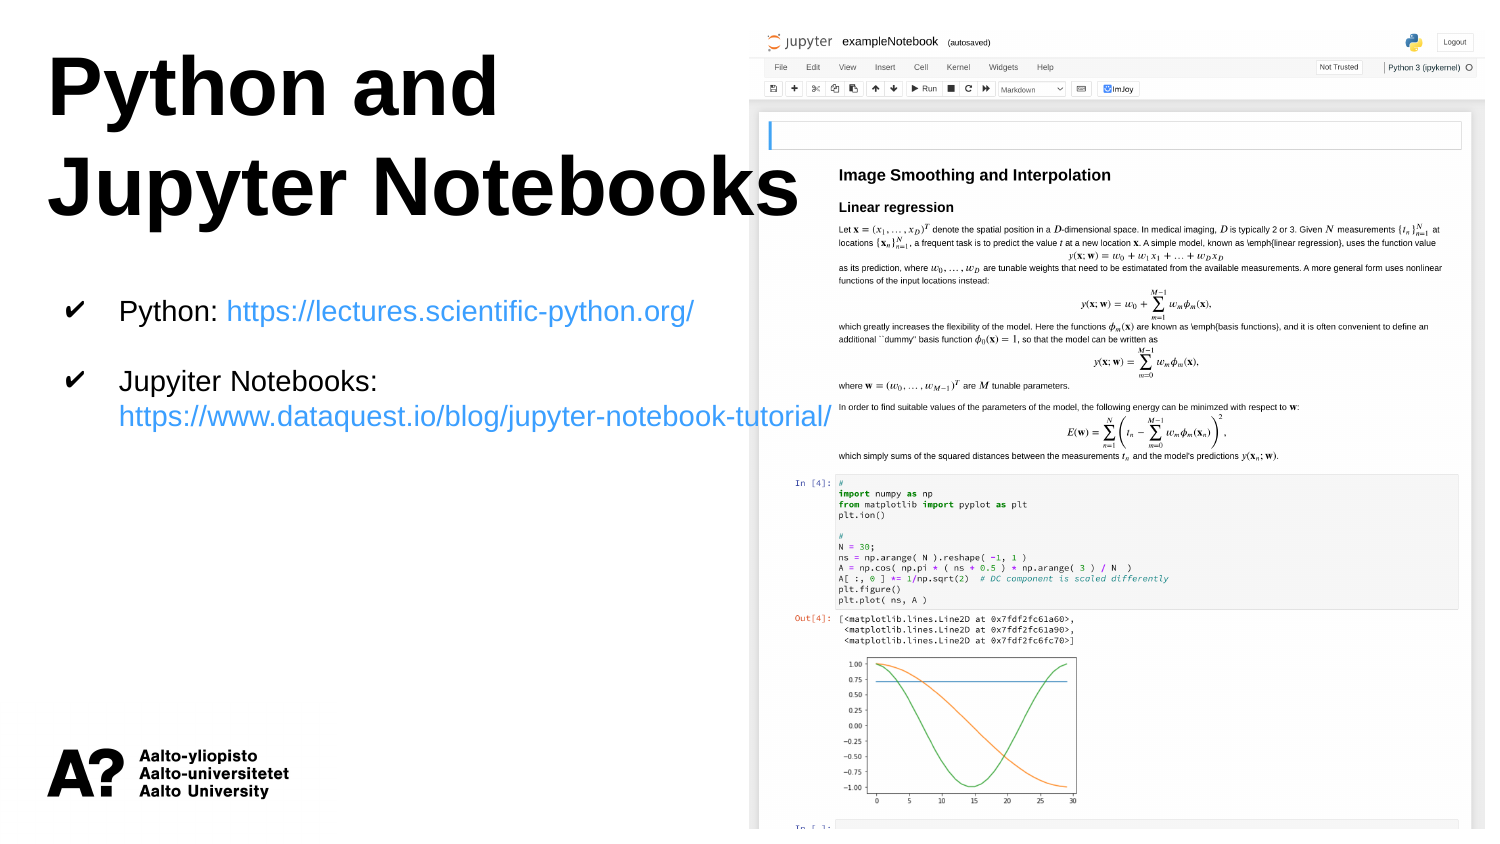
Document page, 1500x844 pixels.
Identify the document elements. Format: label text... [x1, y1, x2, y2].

picture [0, 702, 337, 844]
picture [749, 30, 1485, 829]
list Python and Jupyter Notebooks [47, 32, 1442, 197]
list Python: https://lectures.scientific-python.org/ Jupyiter Notebooks: https://www.dataquest.io/blog/jupyter-notebook-tutorial/ [48, 292, 1375, 829]
